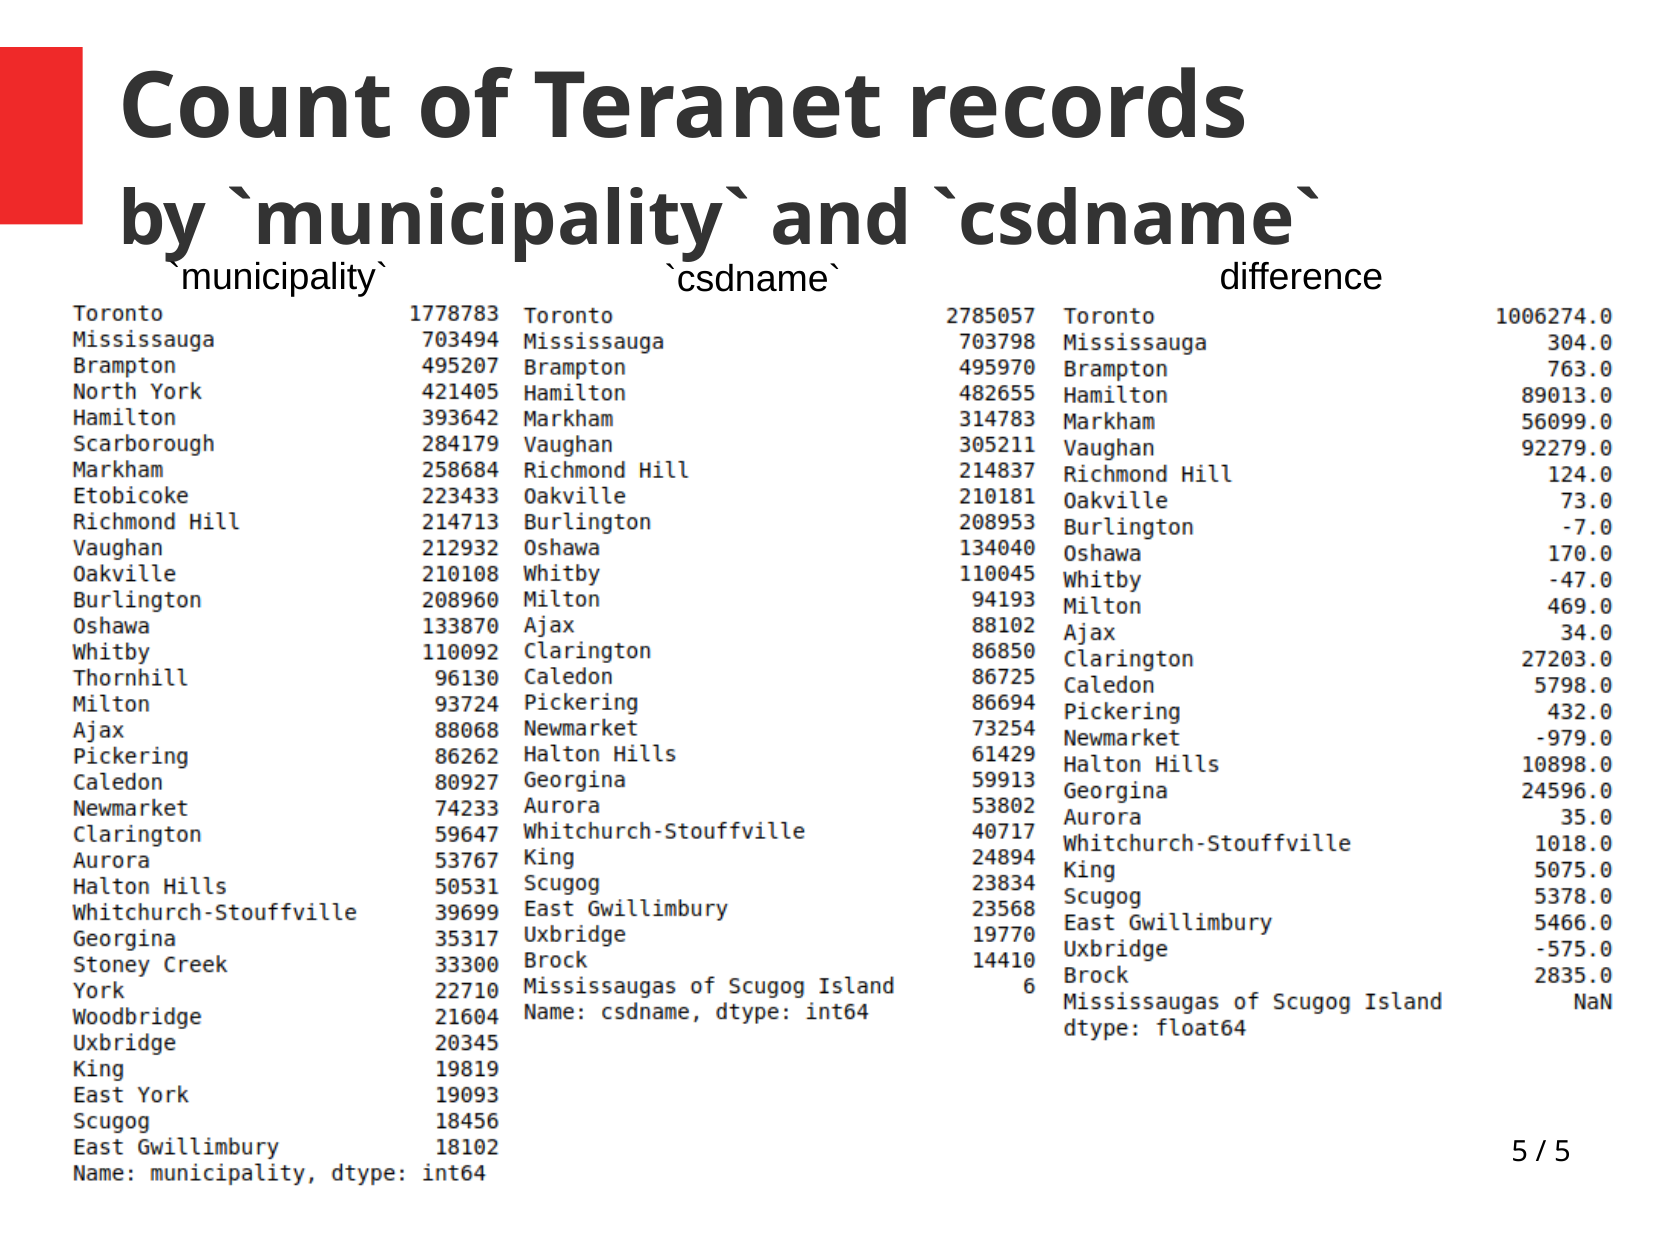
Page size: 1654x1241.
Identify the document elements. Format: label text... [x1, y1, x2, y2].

text_box `csdname` [649, 250, 969, 308]
text_box `municipality` [153, 248, 473, 305]
text_box difference [1204, 248, 1524, 305]
picture [59, 295, 508, 1193]
title Count of Teranet records by `municipality` and `csdname` [118, 49, 1571, 257]
picture [513, 296, 1625, 1042]
